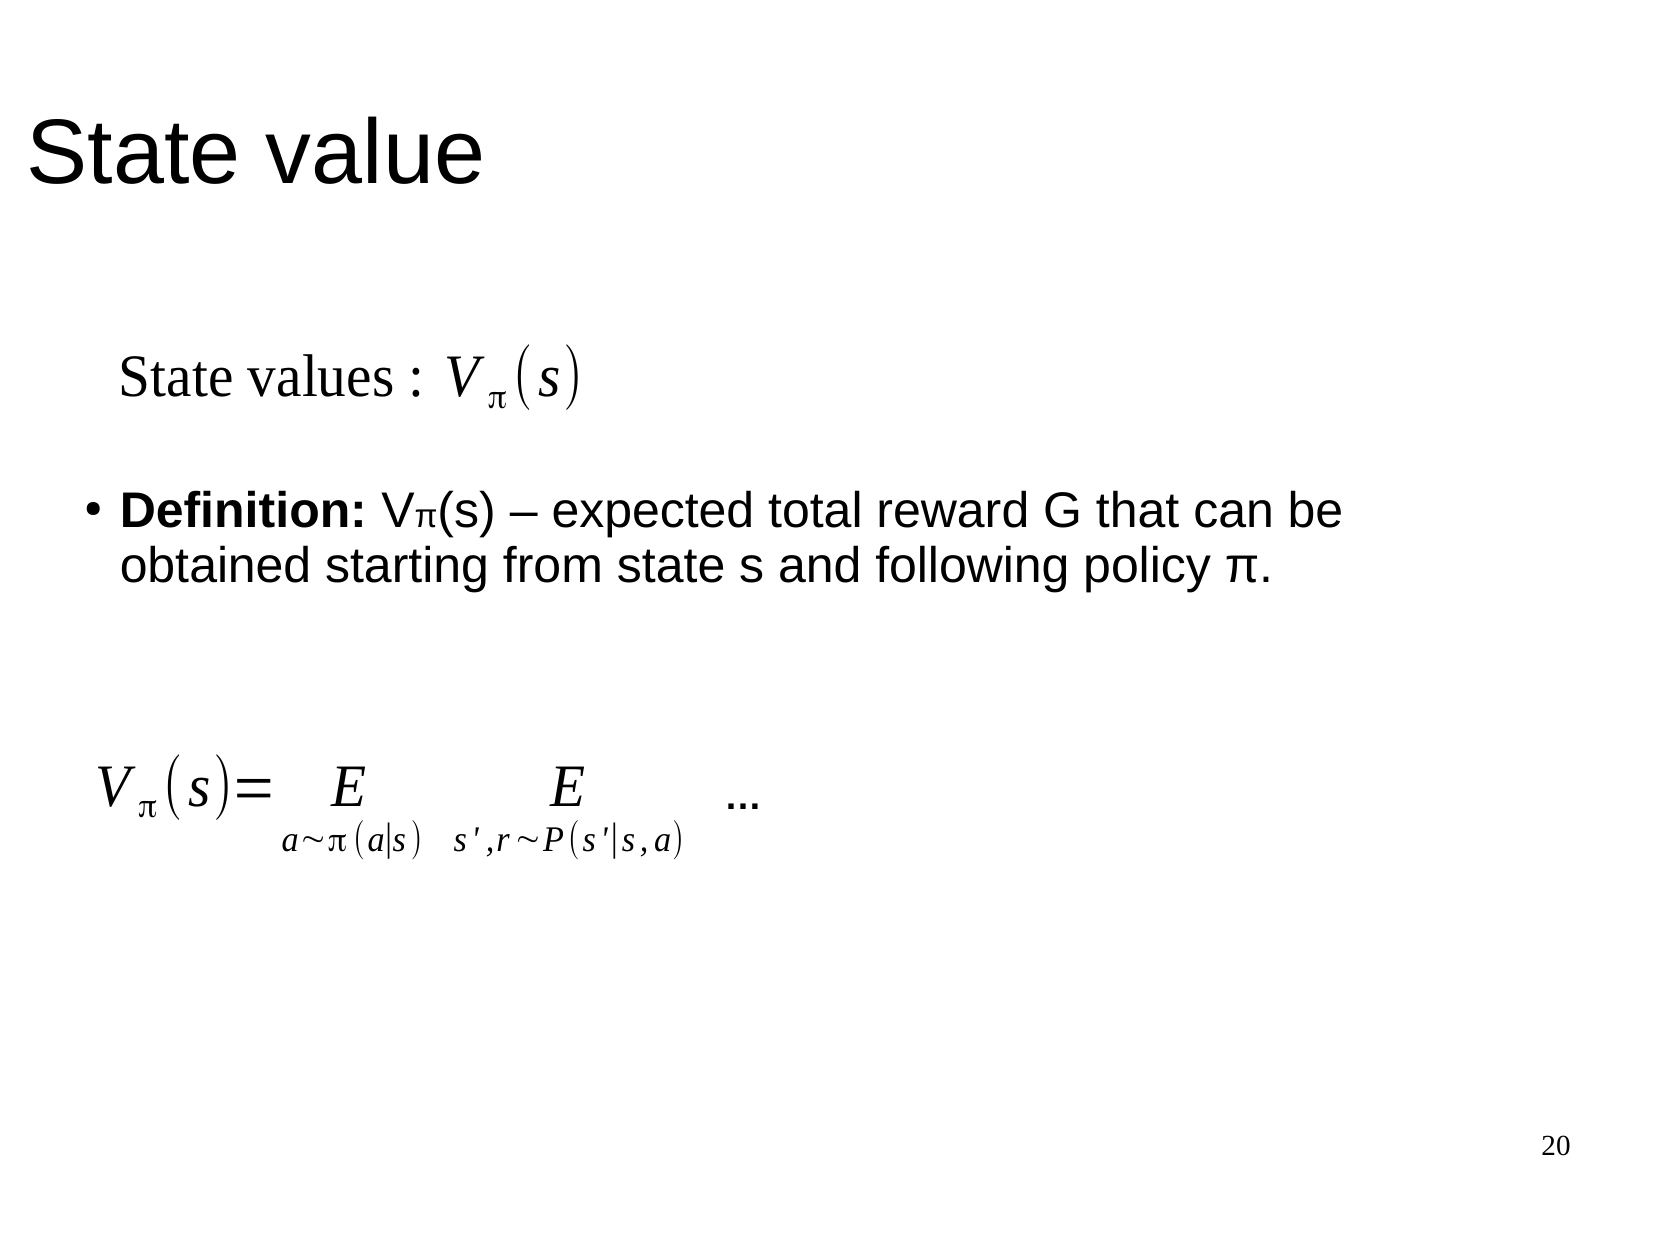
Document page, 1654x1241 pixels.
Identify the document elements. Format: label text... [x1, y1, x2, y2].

chart [80, 741, 709, 862]
text_box State value [11, 93, 1477, 211]
chart [104, 340, 596, 413]
text_box Definition: Vπ(s) – expected total reward G that can be obtained starting from state s and following policy π. [34, 418, 1361, 603]
text_box … [709, 721, 1654, 872]
